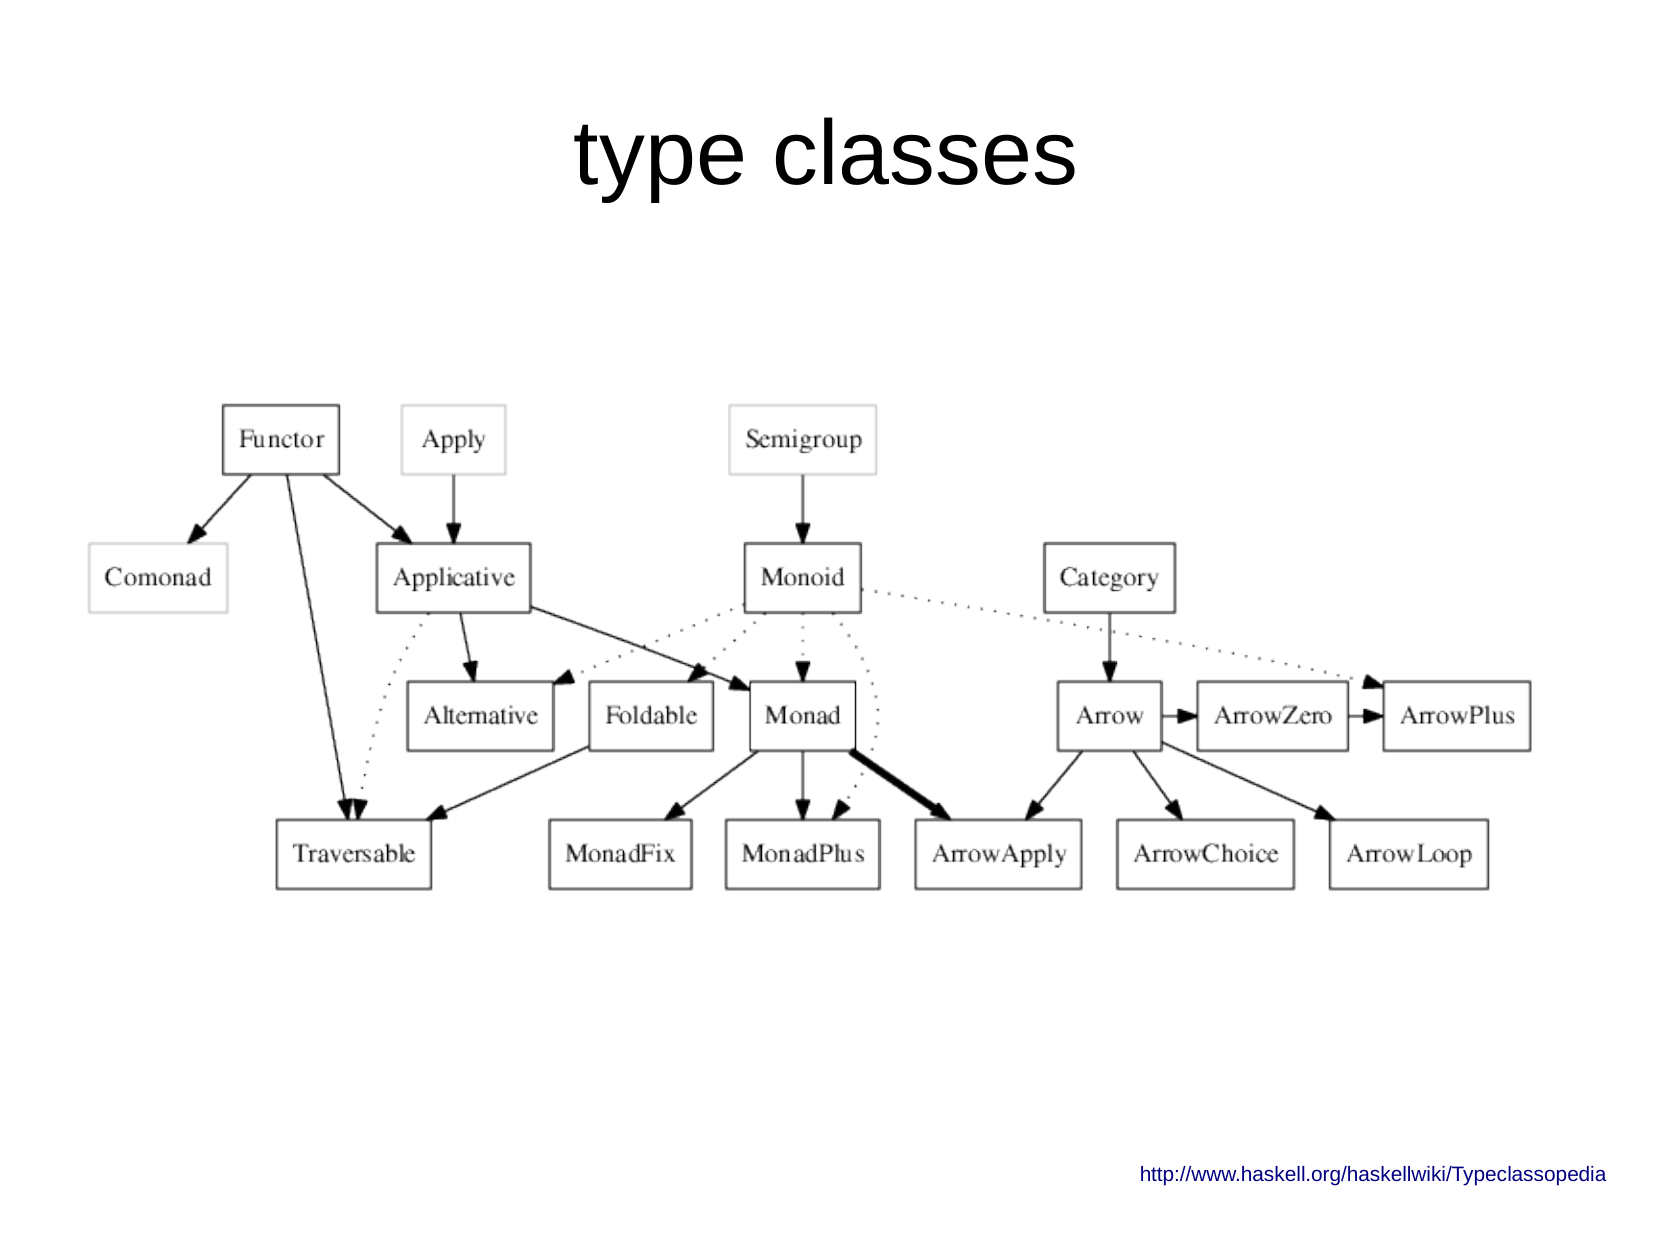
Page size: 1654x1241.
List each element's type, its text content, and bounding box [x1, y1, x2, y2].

picture [82, 400, 1538, 899]
text_box http://www.haskell.org/haskellwiki/Typeclassopedia [1125, 1155, 1623, 1194]
title type classes [82, 49, 1571, 257]
